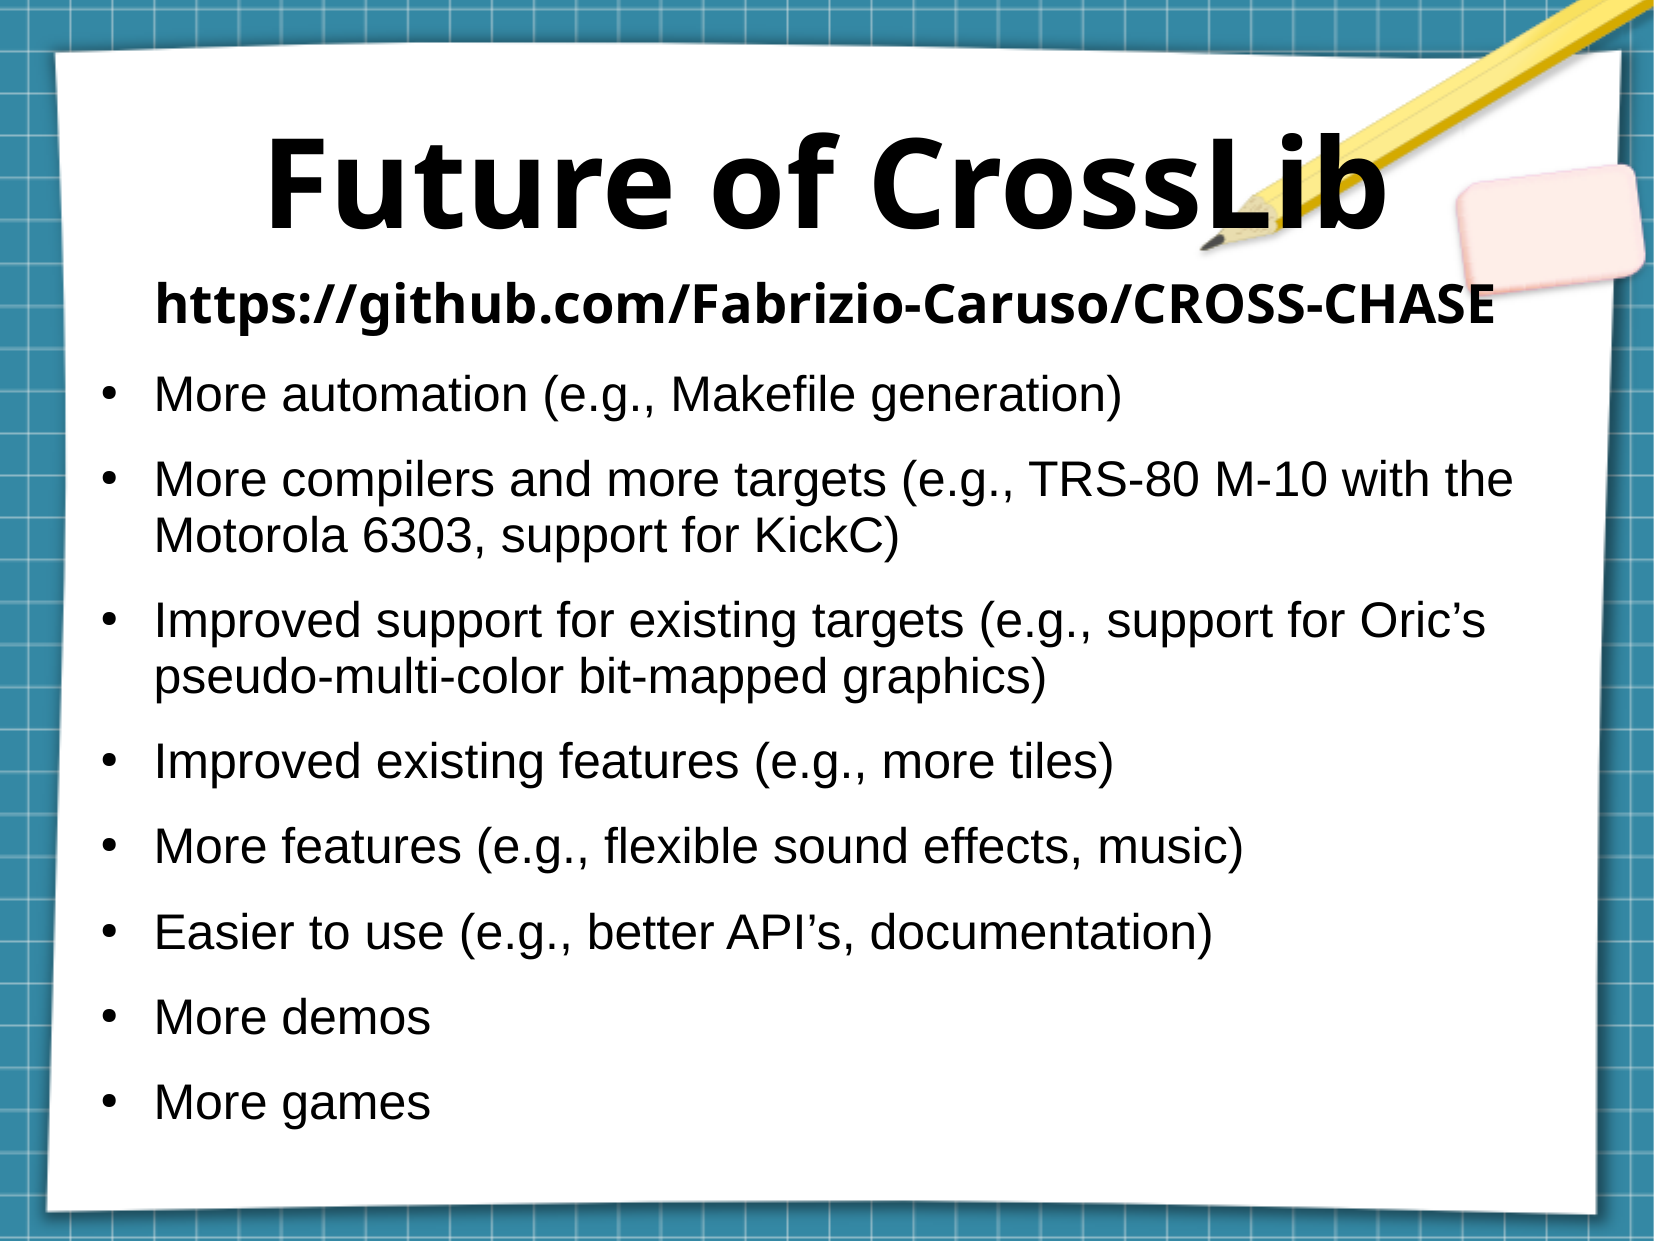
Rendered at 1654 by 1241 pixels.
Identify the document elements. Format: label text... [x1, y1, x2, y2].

title Future of CrossLib https://github.com/Fabrizio-Caruso/CROSS-CHASE [82, 103, 1571, 331]
list More automation (e.g., Makefile generation) More compilers and more targets (e.g., TRS-80 M-10 with the Motorola 6303, support for KickC) Improved support for existing targets (e.g., support for Oric’s pseudo-multi-color bit-mapped graphics) Improved existing features (e.g., more tiles) More features (e.g., flexible sound effects, music) Easier to use (e.g., better API’s, documentation) More demos More games [82, 366, 1571, 1241]
picture [0, 0, 1654, 1241]
